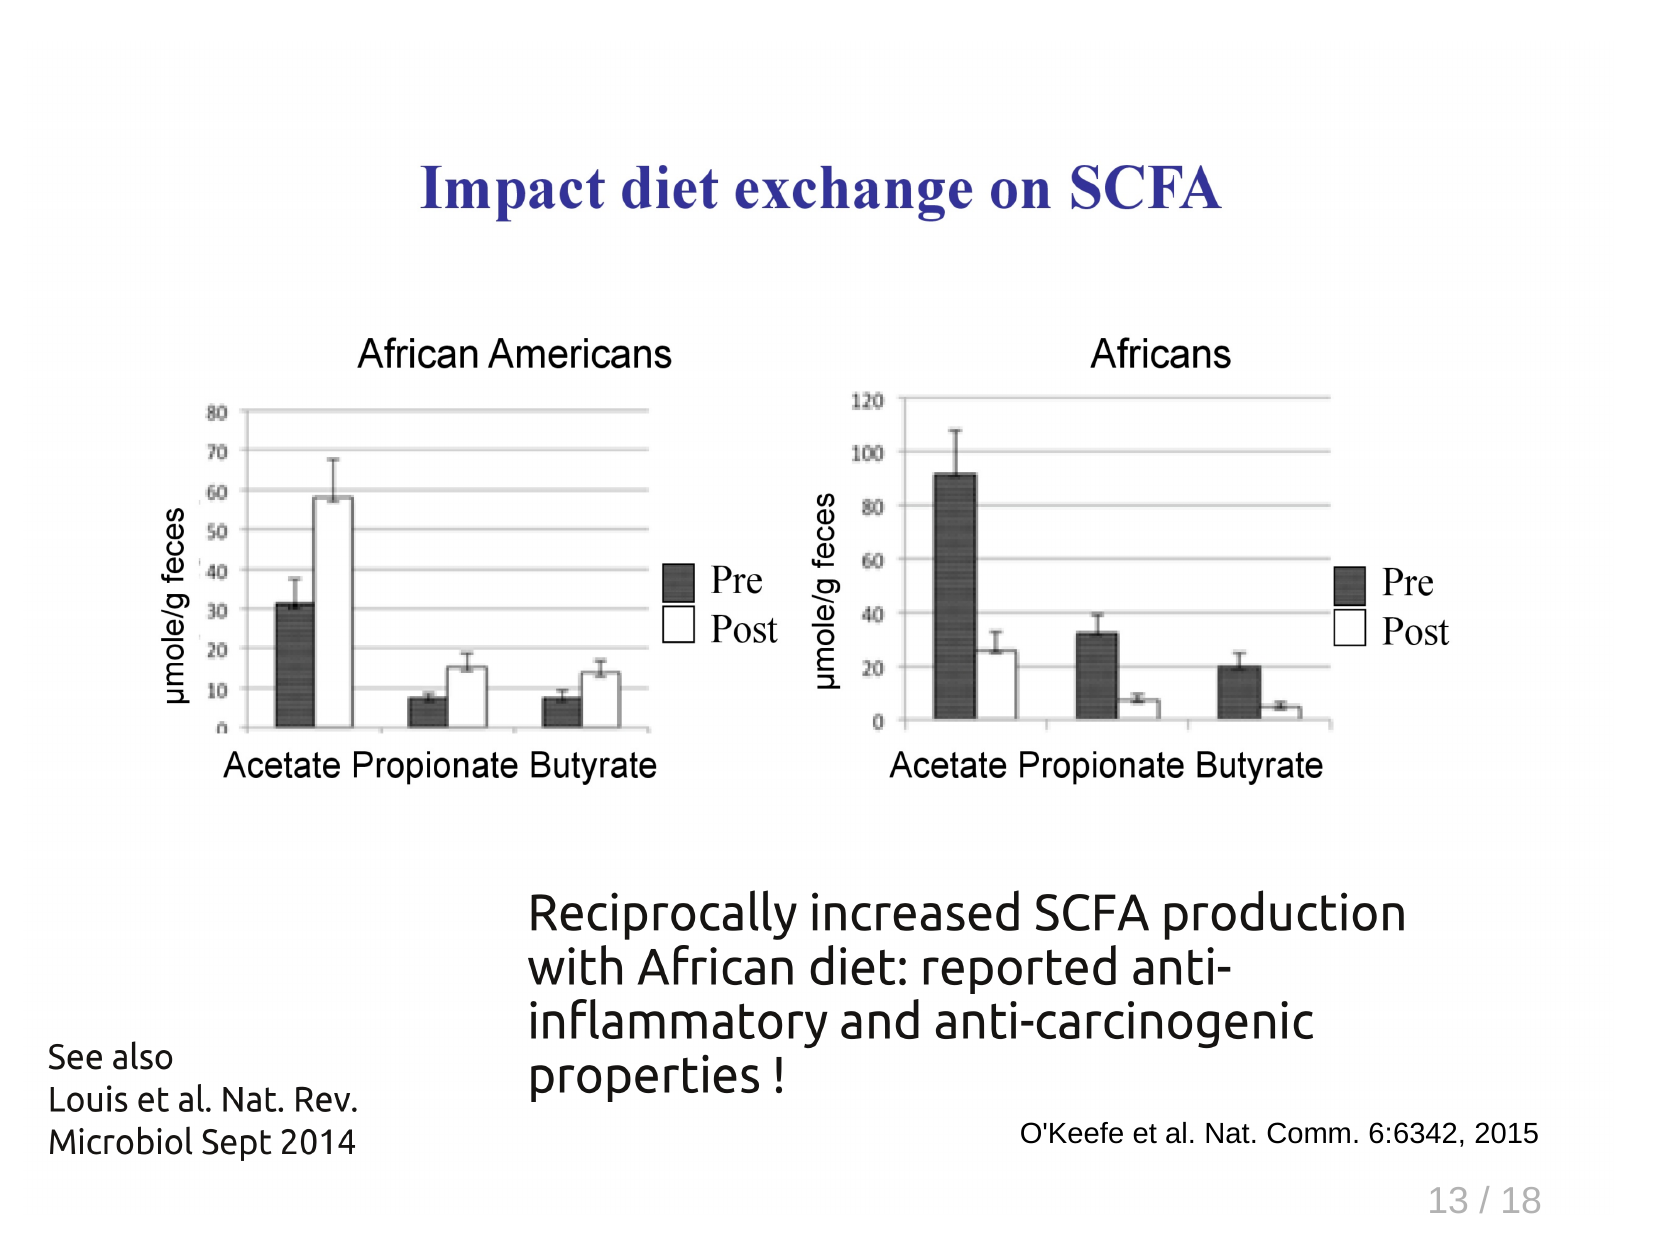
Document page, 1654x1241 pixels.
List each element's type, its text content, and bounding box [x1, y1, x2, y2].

picture [23, 41, 1614, 1215]
text_box O'Keefe et al. Nat. Comm. 6:6342, 2015 [1005, 1110, 1591, 1164]
text_box <number> / 18 [1412, 1172, 1654, 1229]
